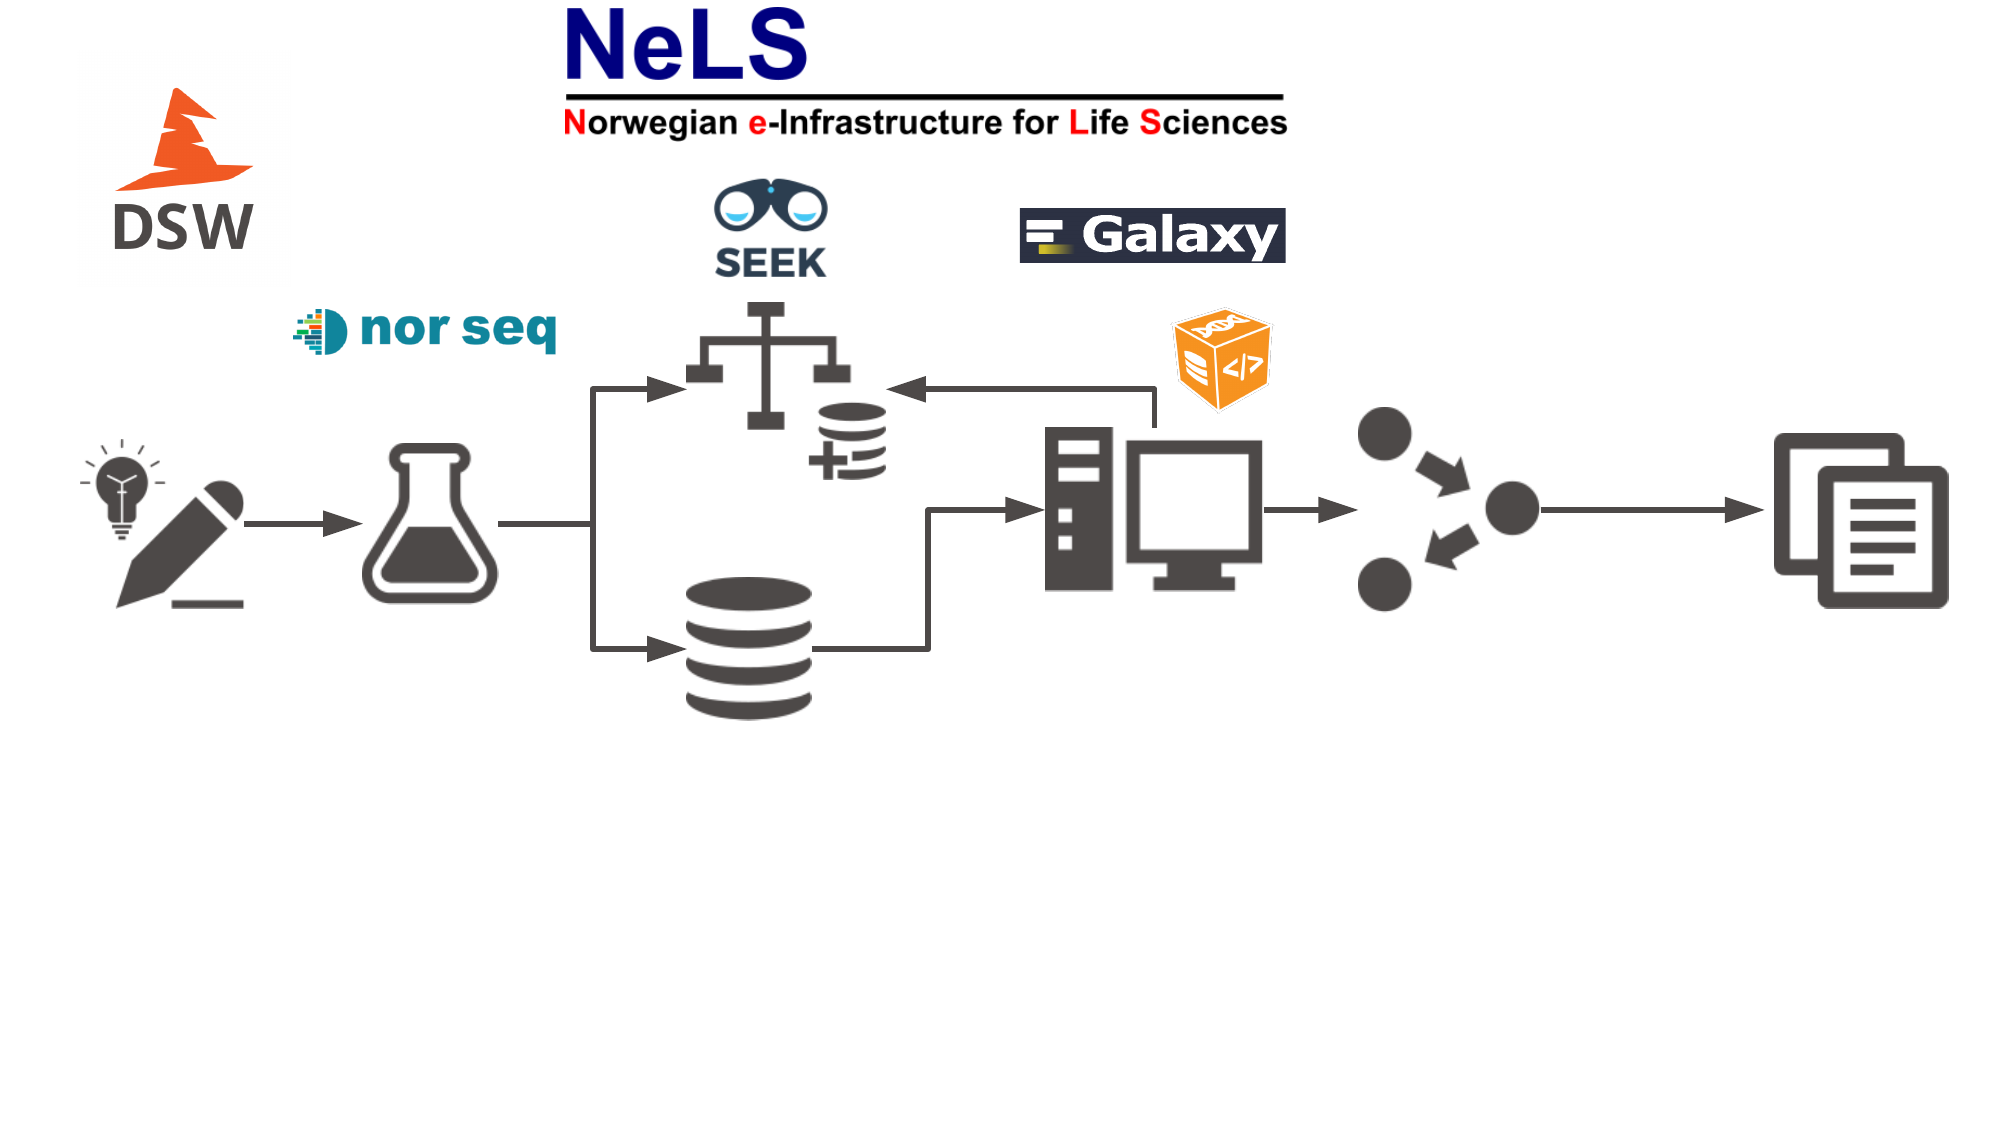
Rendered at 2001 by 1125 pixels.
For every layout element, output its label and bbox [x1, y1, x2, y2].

picture [1358, 407, 1541, 613]
picture [1045, 427, 1264, 593]
picture [686, 577, 812, 721]
picture [362, 443, 499, 605]
picture [293, 309, 556, 355]
picture [1774, 433, 1949, 609]
picture [77, 50, 291, 287]
picture [80, 439, 245, 609]
picture [1170, 307, 1276, 414]
picture [1019, 208, 1286, 263]
picture [686, 156, 886, 480]
picture [565, 7, 1288, 142]
